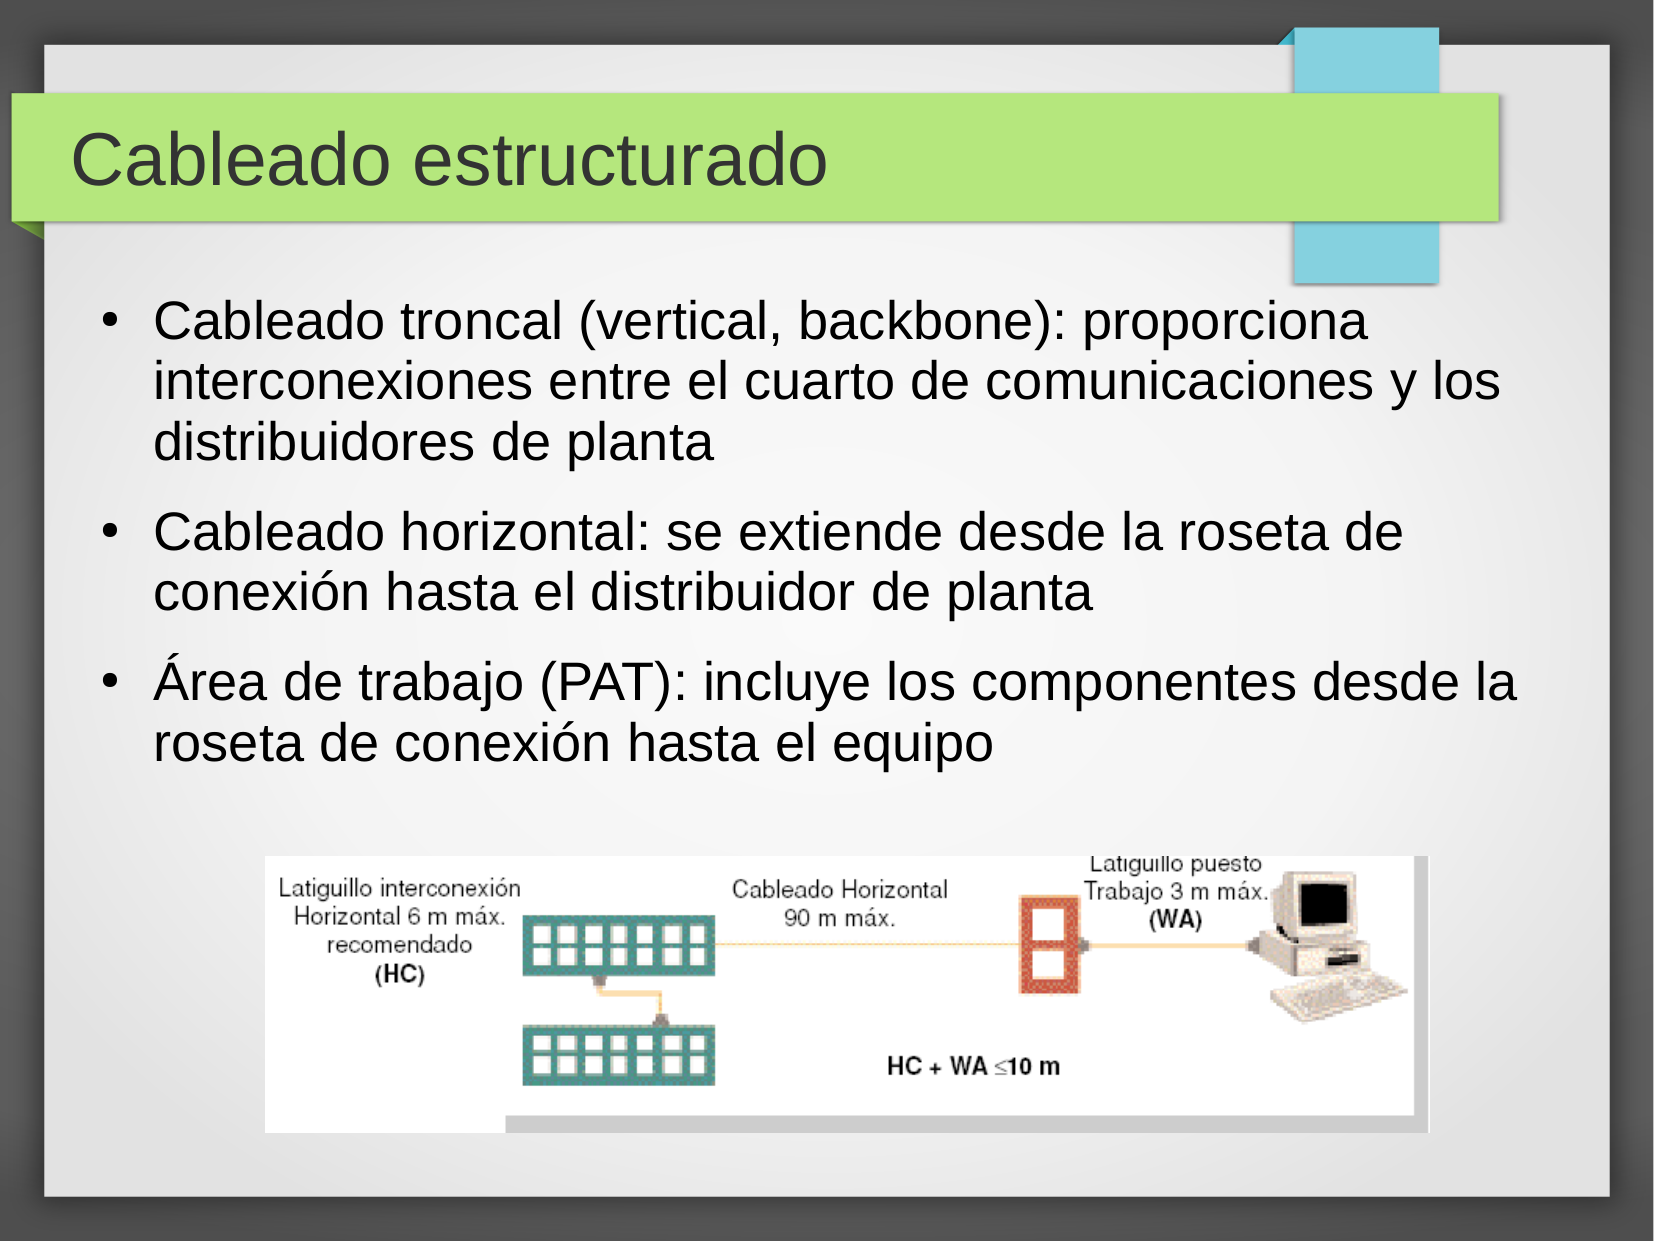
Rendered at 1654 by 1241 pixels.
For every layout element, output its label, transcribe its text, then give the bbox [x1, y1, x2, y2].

list Cableado troncal (vertical, backbone): proporciona interconexiones entre el cuarto de comunicaciones y los distribuidores de planta Cableado horizontal: se extiende desde la roseta de conexión hasta el distribuidor de planta Área de trabajo (PAT): incluye los componentes desde la roseta de conexión hasta el equipo [82, 290, 1571, 1109]
picture [0, 0, 1654, 1241]
title Cableado estructurado [70, 106, 1229, 213]
